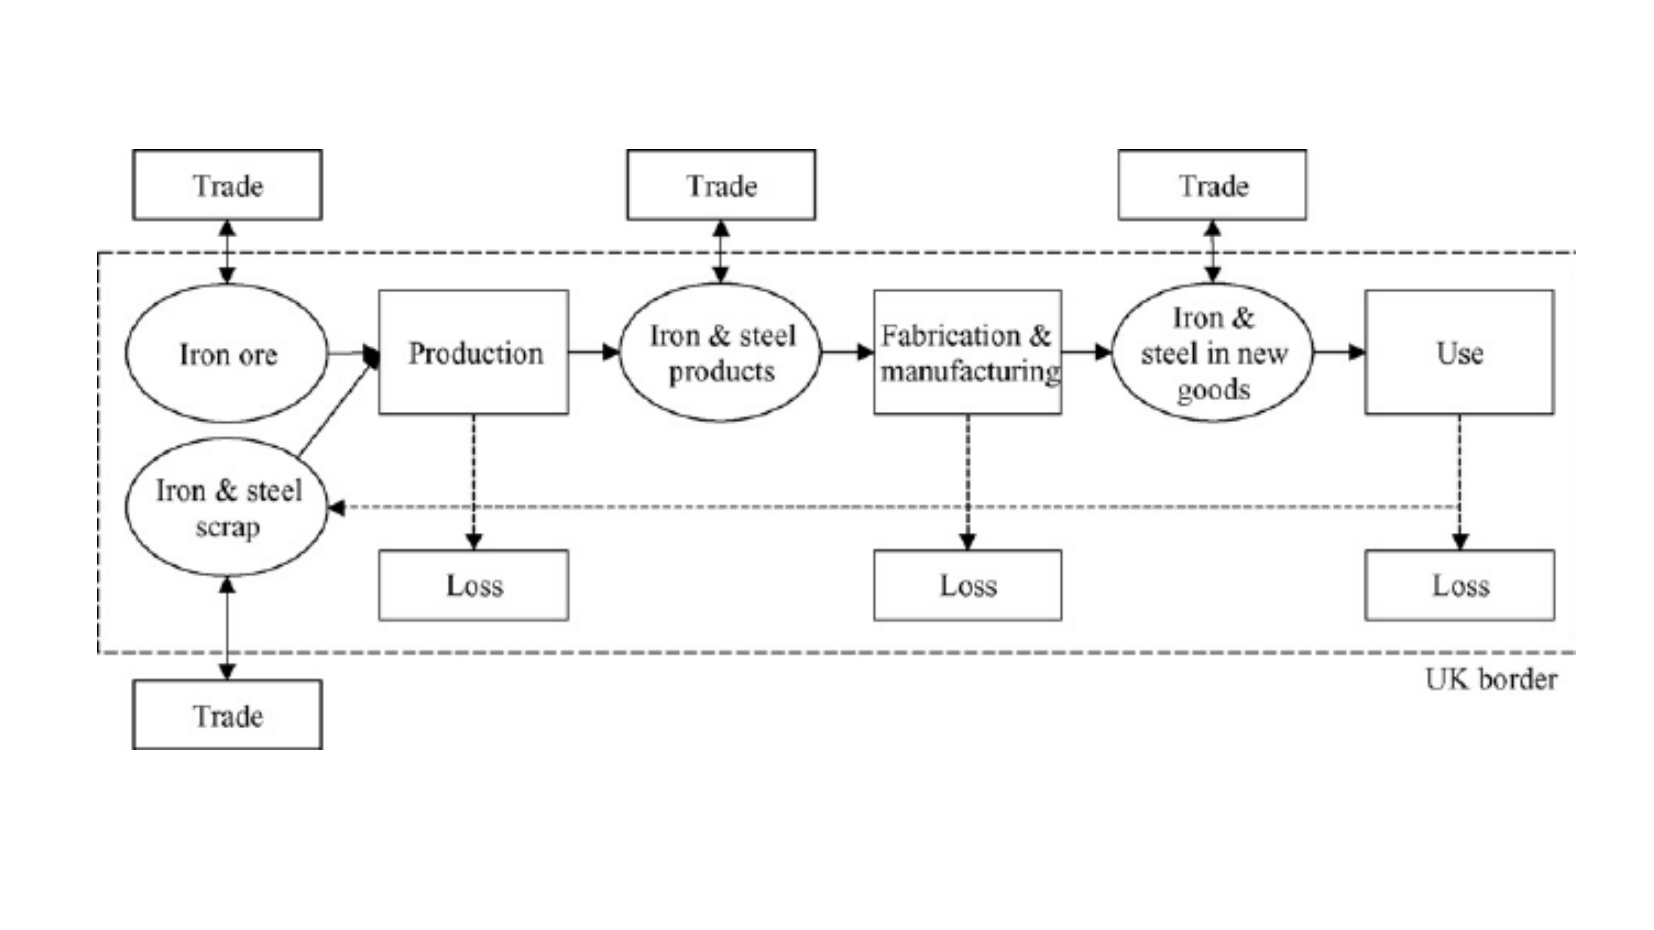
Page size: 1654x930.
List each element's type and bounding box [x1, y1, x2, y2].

picture [97, 149, 1576, 751]
